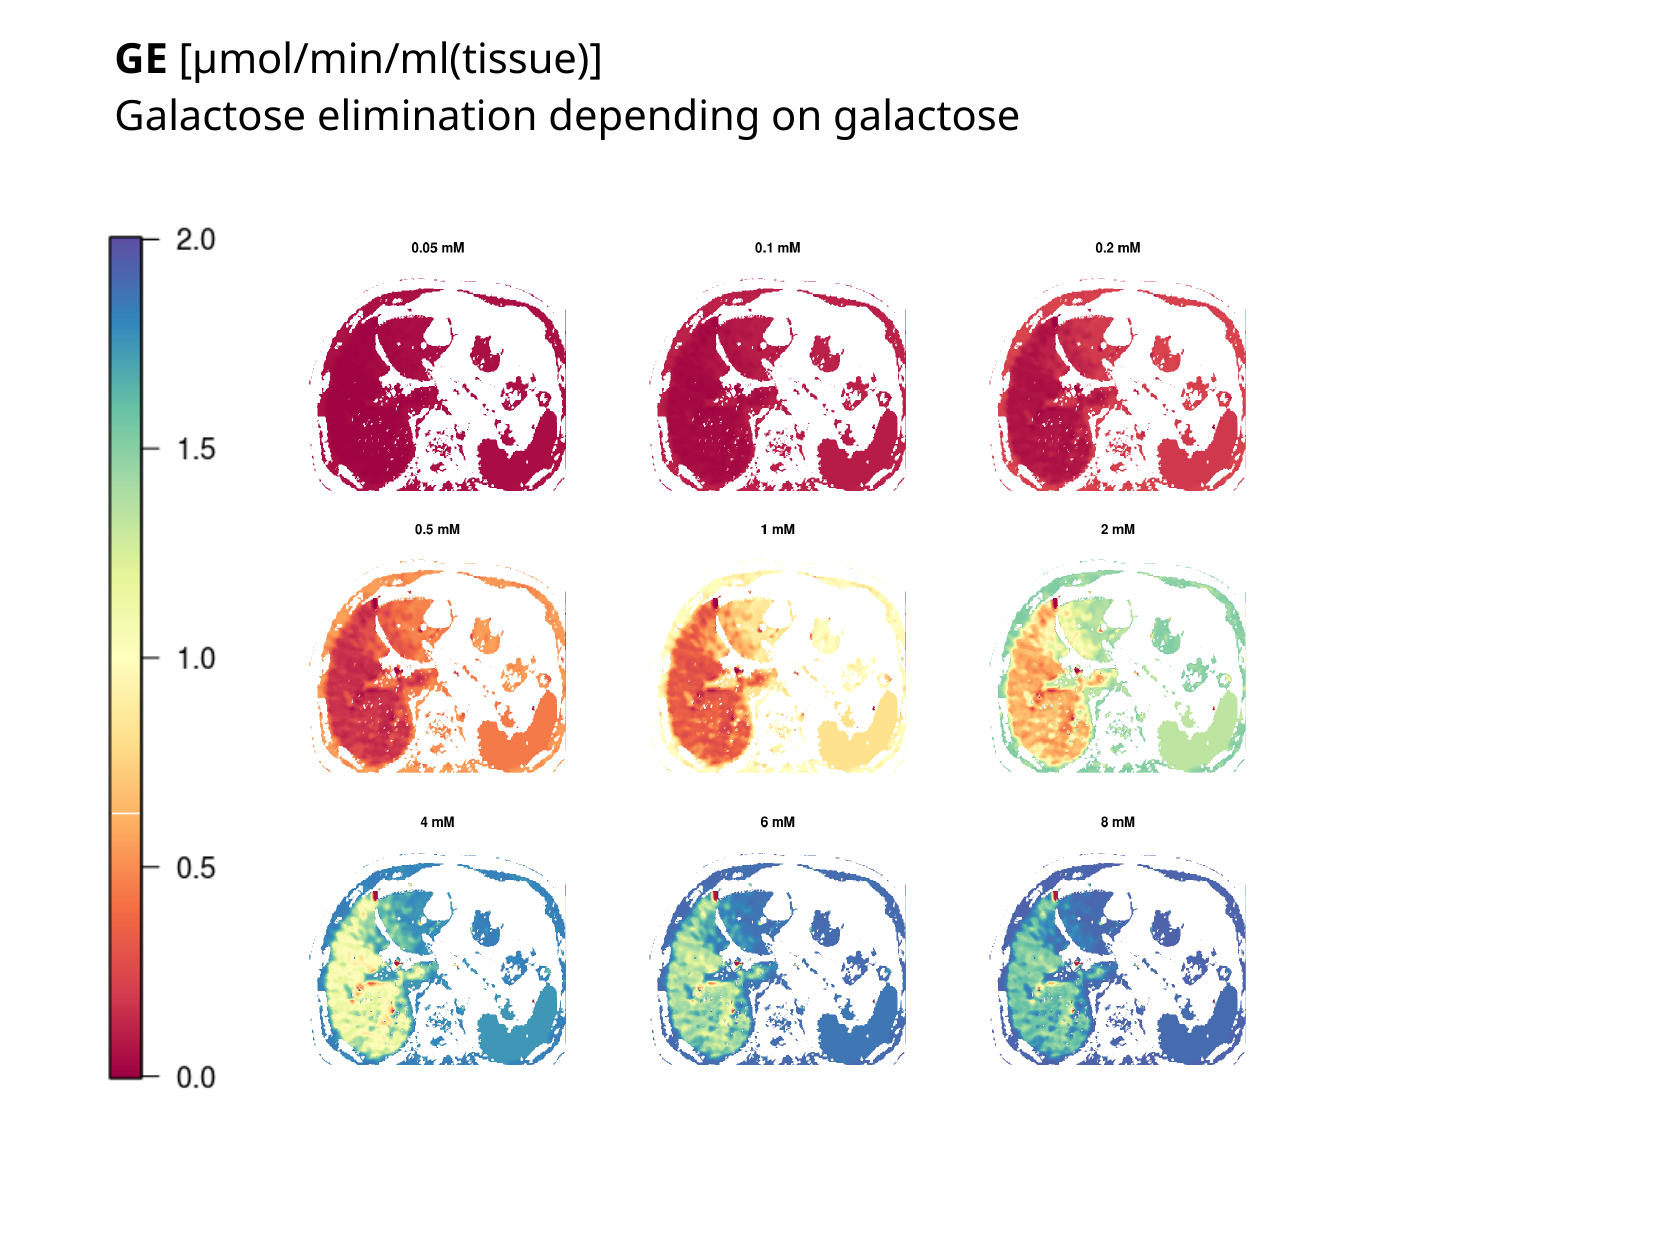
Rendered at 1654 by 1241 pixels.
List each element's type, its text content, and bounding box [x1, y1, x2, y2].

picture [309, 242, 1246, 1066]
text_box GE [µmol/min/ml(tissue)] Galactose elimination depending on galactose [99, 21, 1055, 147]
picture [74, 200, 246, 1110]
